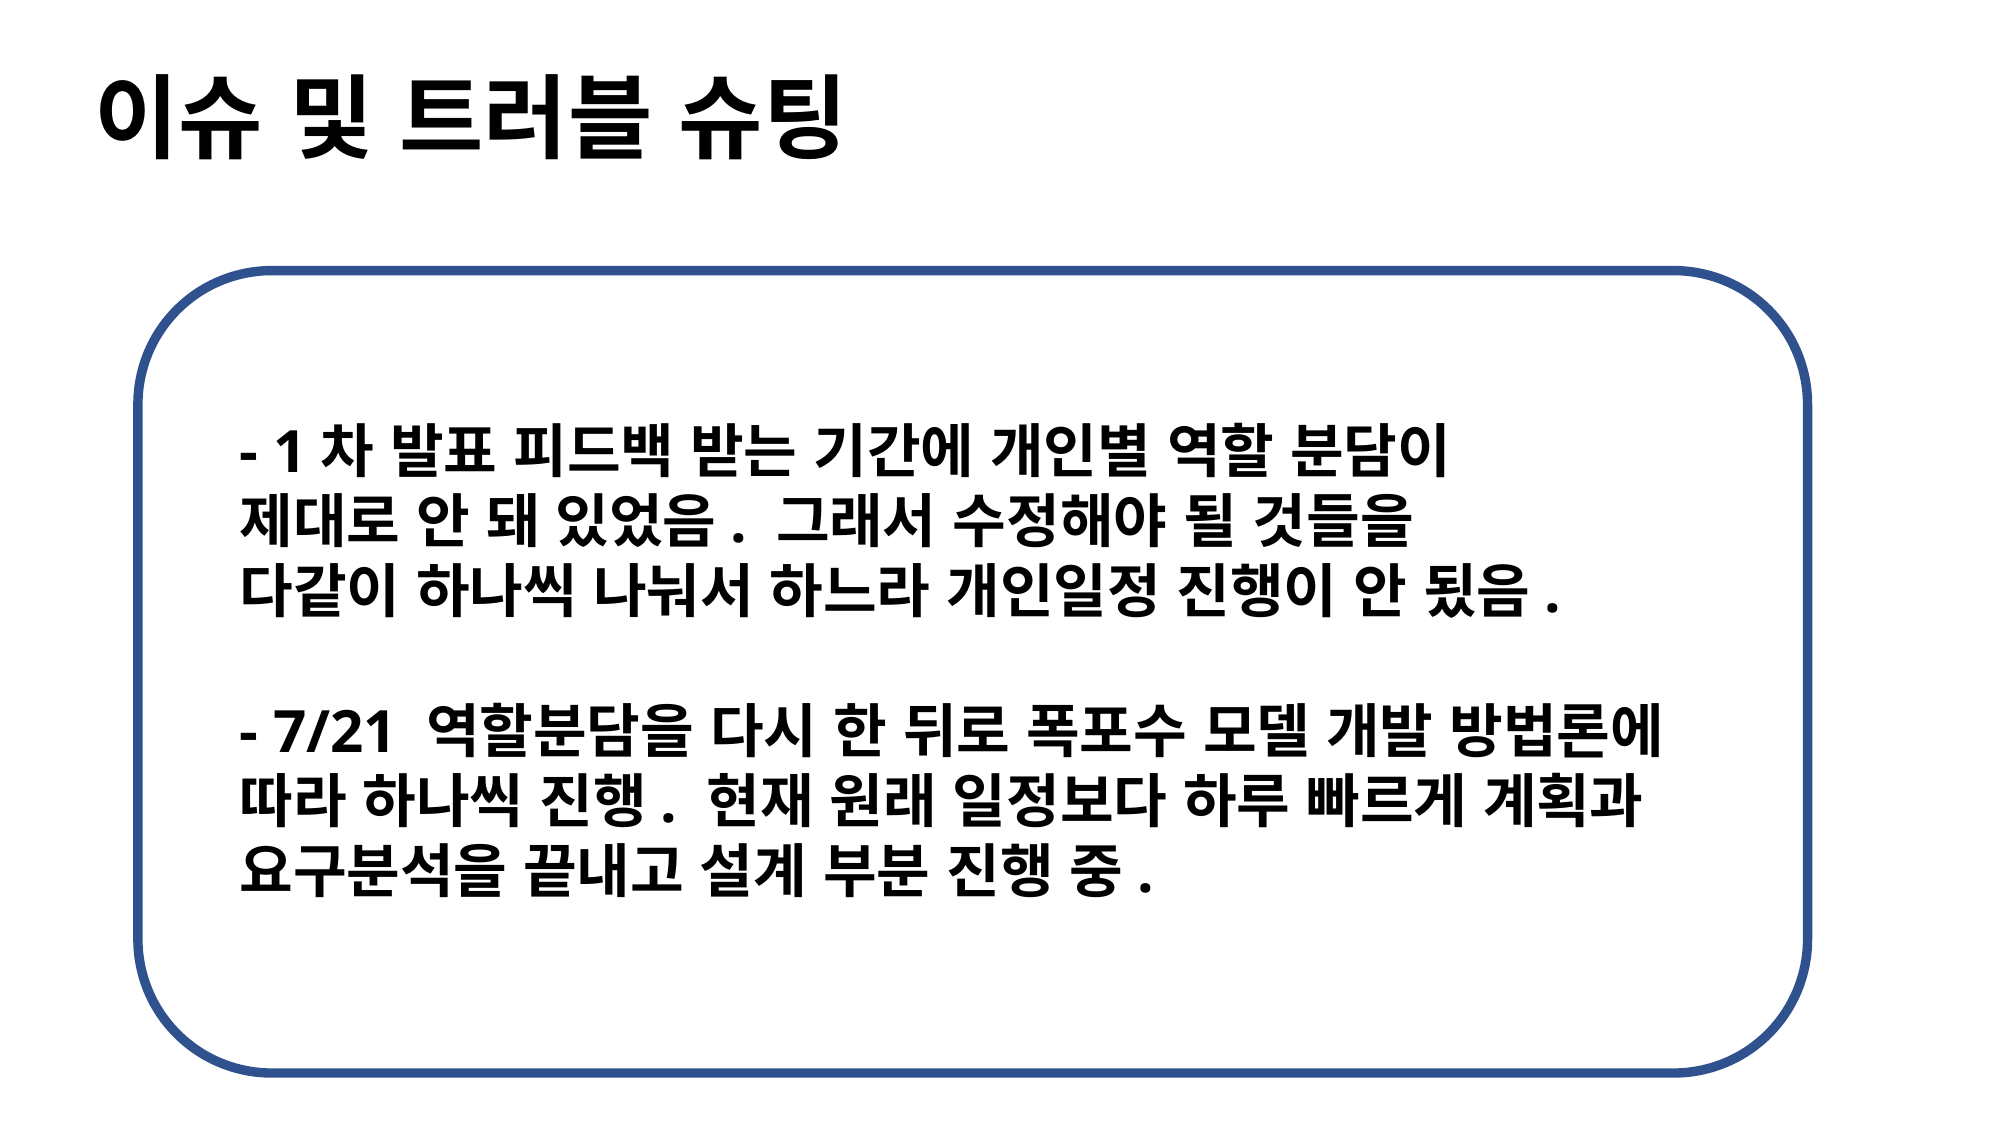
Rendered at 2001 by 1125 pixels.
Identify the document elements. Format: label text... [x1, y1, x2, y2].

text_box 이슈 및 트러블 슈팅 [79, 51, 1034, 178]
text_box - 1차 발표 피드백 받는 기간에 개인별 역할 분담이 제대로 안 돼 있었음. 그래서 수정해야 될 것들을 다같이 하나씩 나눠서 하느라 개인일정 진행이 안 됬음. - 7/21 역할분담을 다시 한 뒤로 폭포수 모델 개발 방법론에 따라 하나씩 진행. 현재 원래 일정보다 하루 빠르게 계획과 요구분석을 끝내고 설계 부분 진행 중. [224, 406, 1774, 917]
